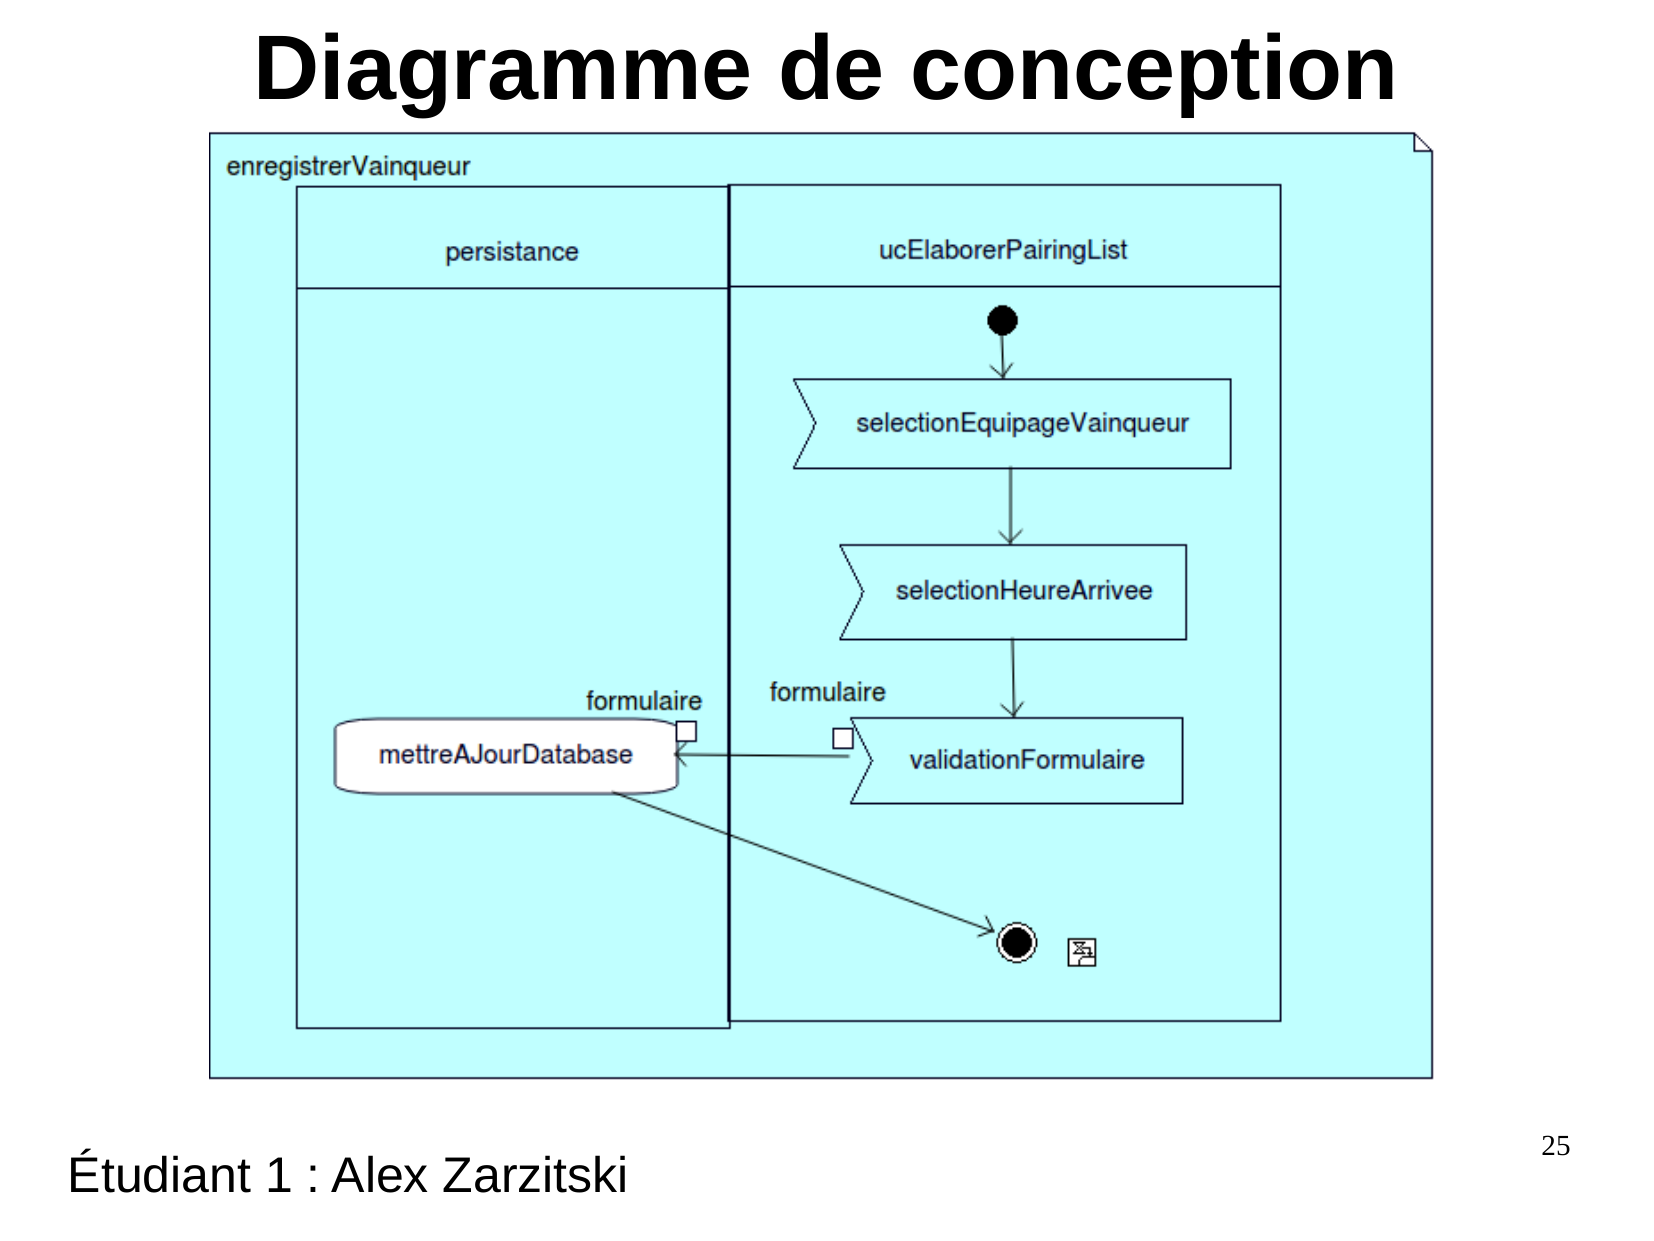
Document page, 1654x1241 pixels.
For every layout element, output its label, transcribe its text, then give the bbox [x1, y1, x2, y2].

picture [209, 172, 1453, 1099]
title Diagramme de conception [82, 0, 1571, 172]
text_box Étudiant 1 : Alex Zarzitski [53, 1139, 650, 1211]
